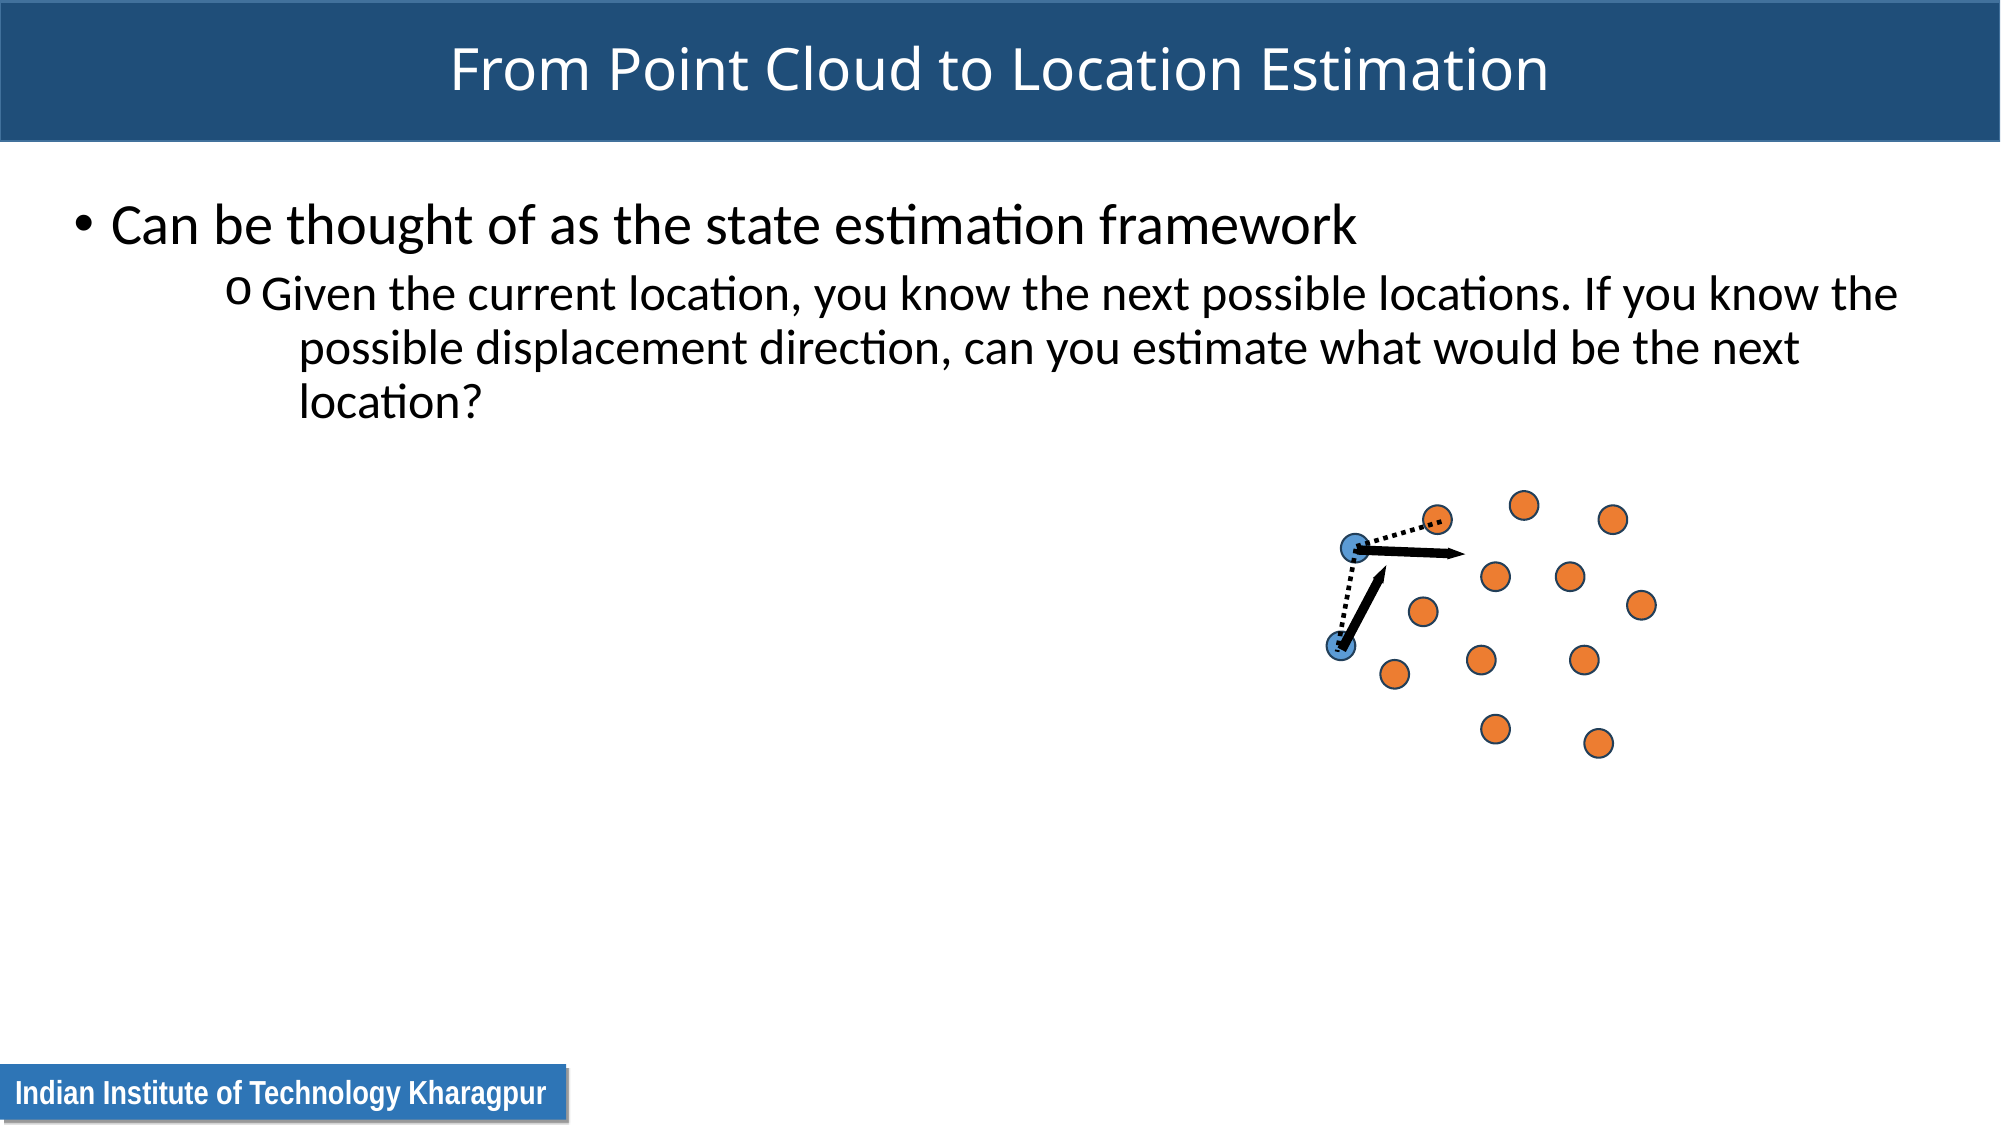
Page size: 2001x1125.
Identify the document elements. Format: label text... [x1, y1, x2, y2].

text_box [1509, 491, 1539, 520]
title From Point Cloud to Location Estimation [0, 1, 2000, 141]
text_box [1627, 590, 1656, 620]
text_box [1326, 631, 1356, 661]
text_box [1423, 505, 1452, 534]
text_box [1380, 660, 1409, 689]
text_box [1481, 562, 1510, 592]
text_box [1467, 645, 1496, 675]
text_box [1570, 645, 1599, 675]
text_box [1584, 729, 1613, 758]
text_box [1555, 562, 1585, 592]
list Can be thought of as the state estimation framework Given the current location, you know the next possible locations. If you know the possible displacement direction, can you estimate what would be the next location? [58, 186, 1954, 1065]
text_box [1481, 714, 1510, 744]
text_box [1598, 505, 1628, 534]
text_box [1340, 533, 1368, 563]
text_box [1408, 597, 1438, 627]
